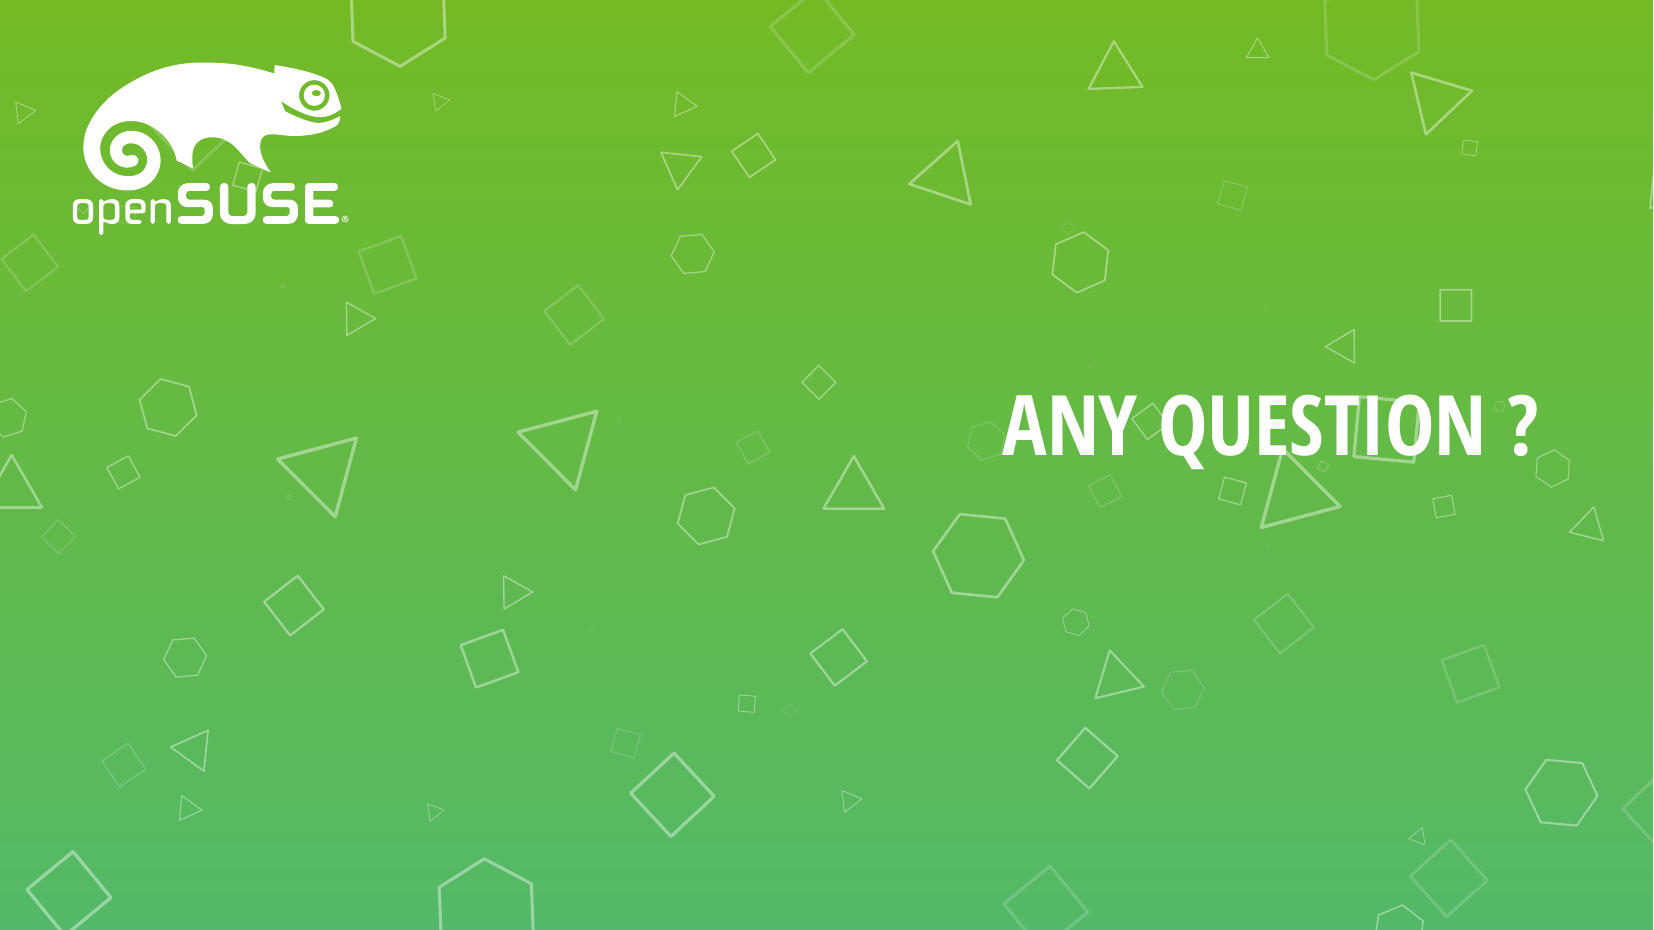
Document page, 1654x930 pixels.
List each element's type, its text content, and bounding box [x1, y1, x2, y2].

title ANY QUESTION ? [600, 119, 1561, 480]
